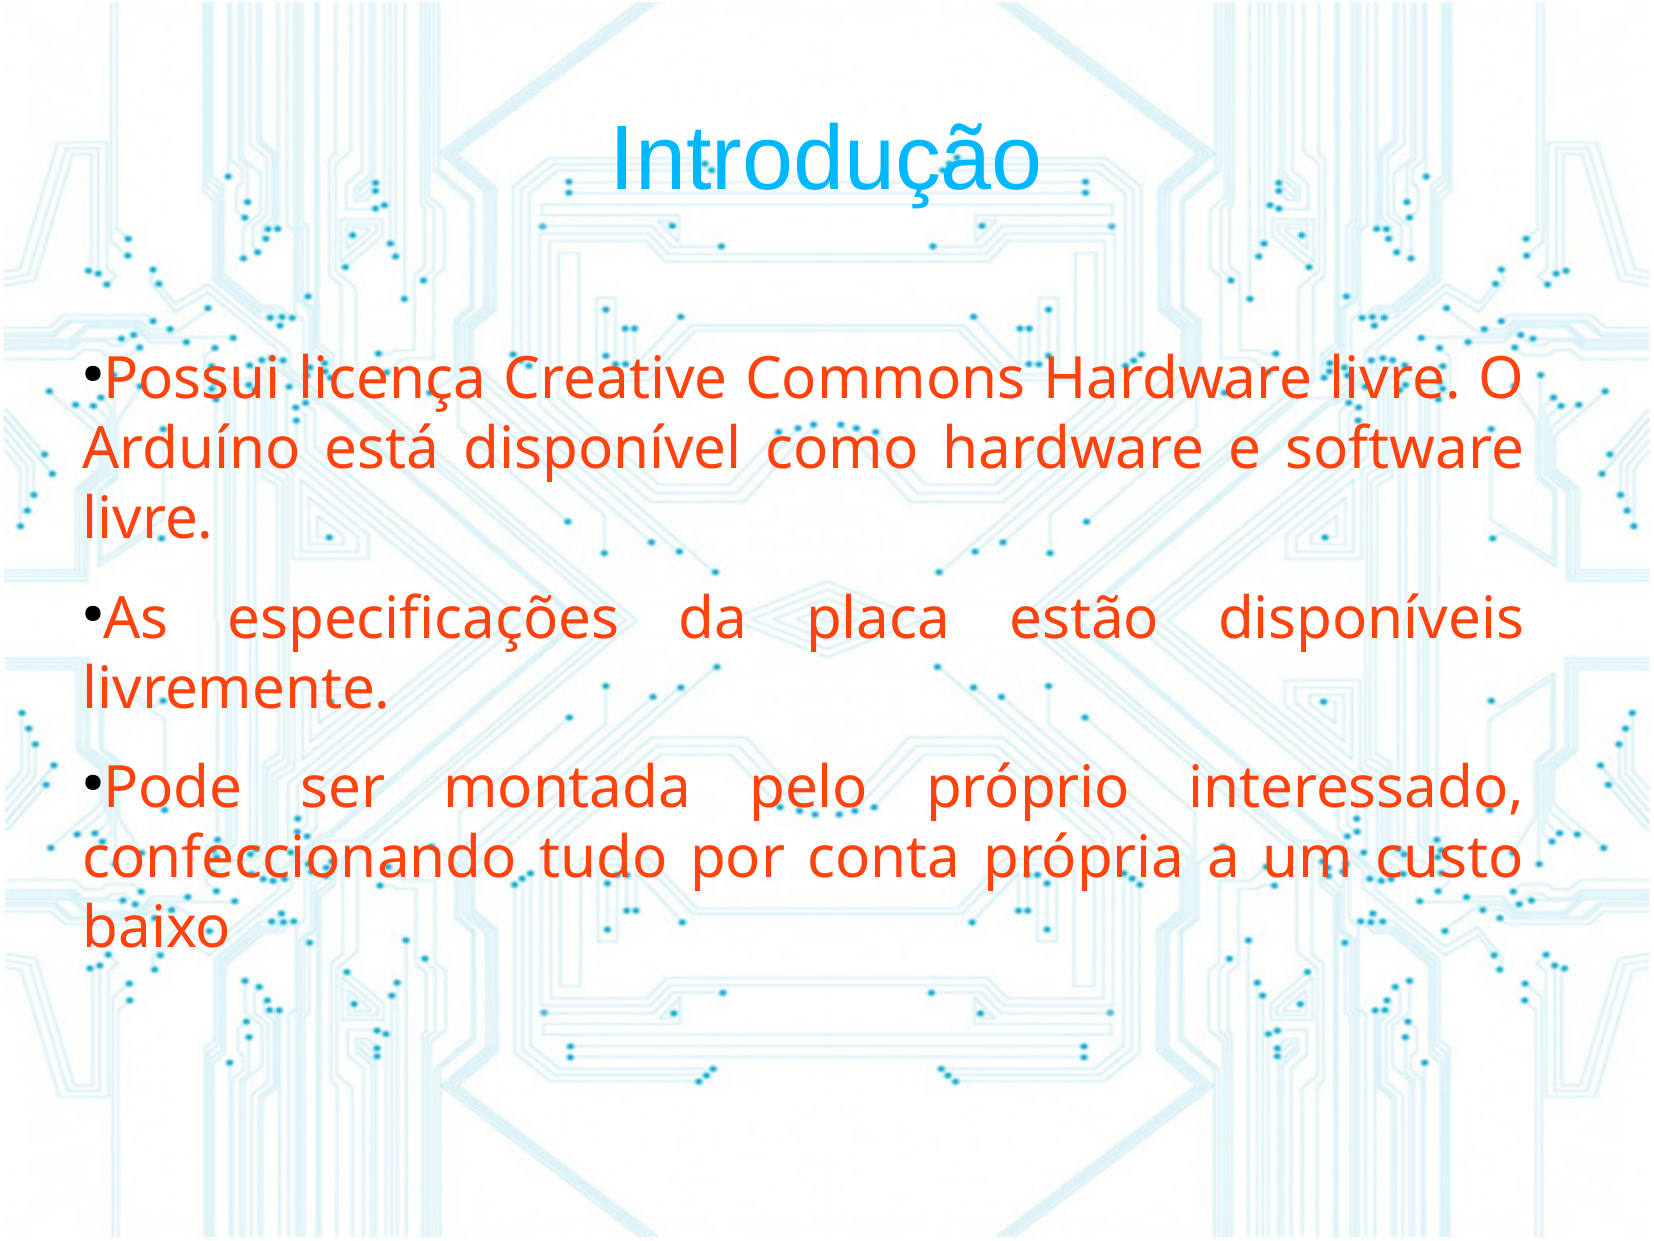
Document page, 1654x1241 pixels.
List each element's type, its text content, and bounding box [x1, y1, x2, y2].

subtitle Possui licença Creative Commons Hardware livre. O Arduíno está disponível como hardware e software livre. As especificações da placa estão disponíveis livremente. Pode ser montada pelo próprio interessado, confeccionando tudo por conta própria a um custo baixo [82, 290, 1538, 1010]
title Introdução [82, 49, 1571, 257]
